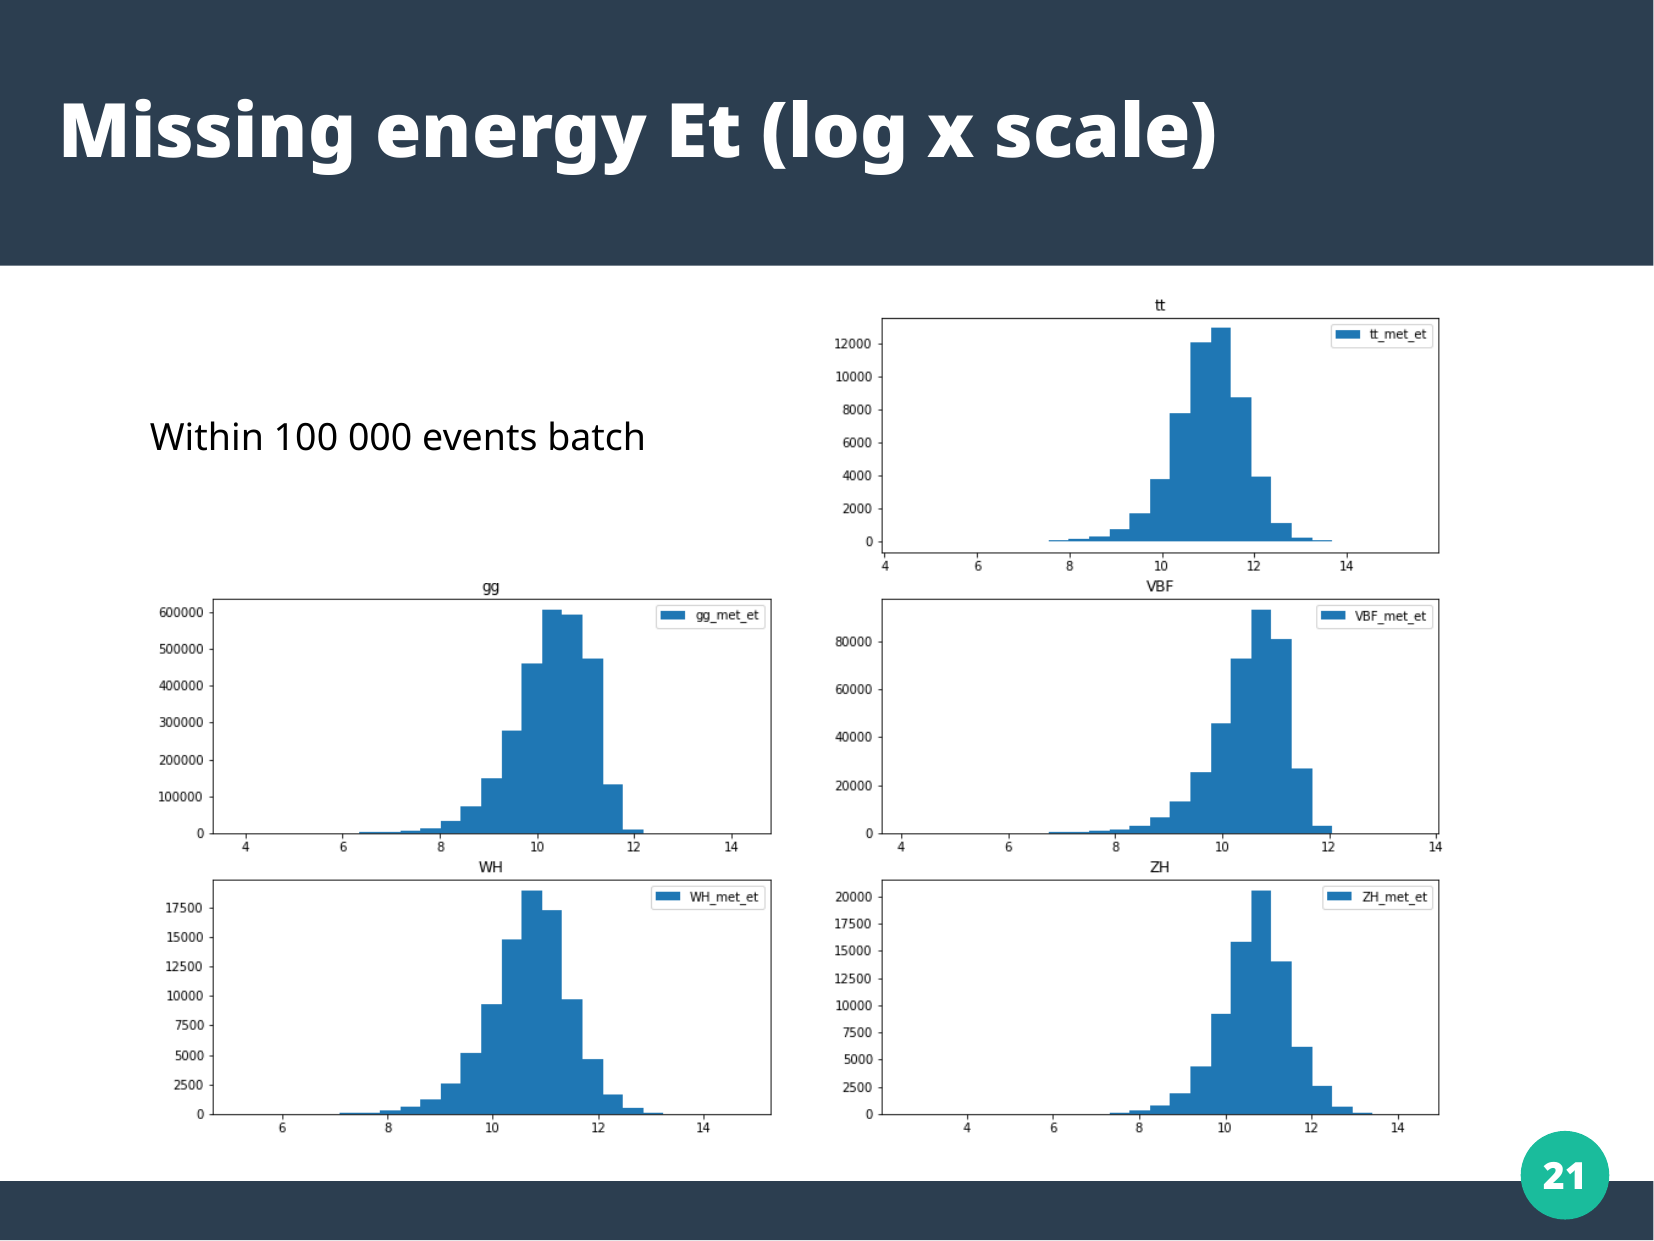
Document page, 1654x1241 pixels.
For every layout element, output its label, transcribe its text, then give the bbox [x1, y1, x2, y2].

picture [158, 279, 1464, 1164]
text_box Within 100 000 events batch [135, 402, 601, 466]
title Missing energy Et (log x scale) [59, 49, 1595, 207]
text_box [135, 270, 796, 591]
